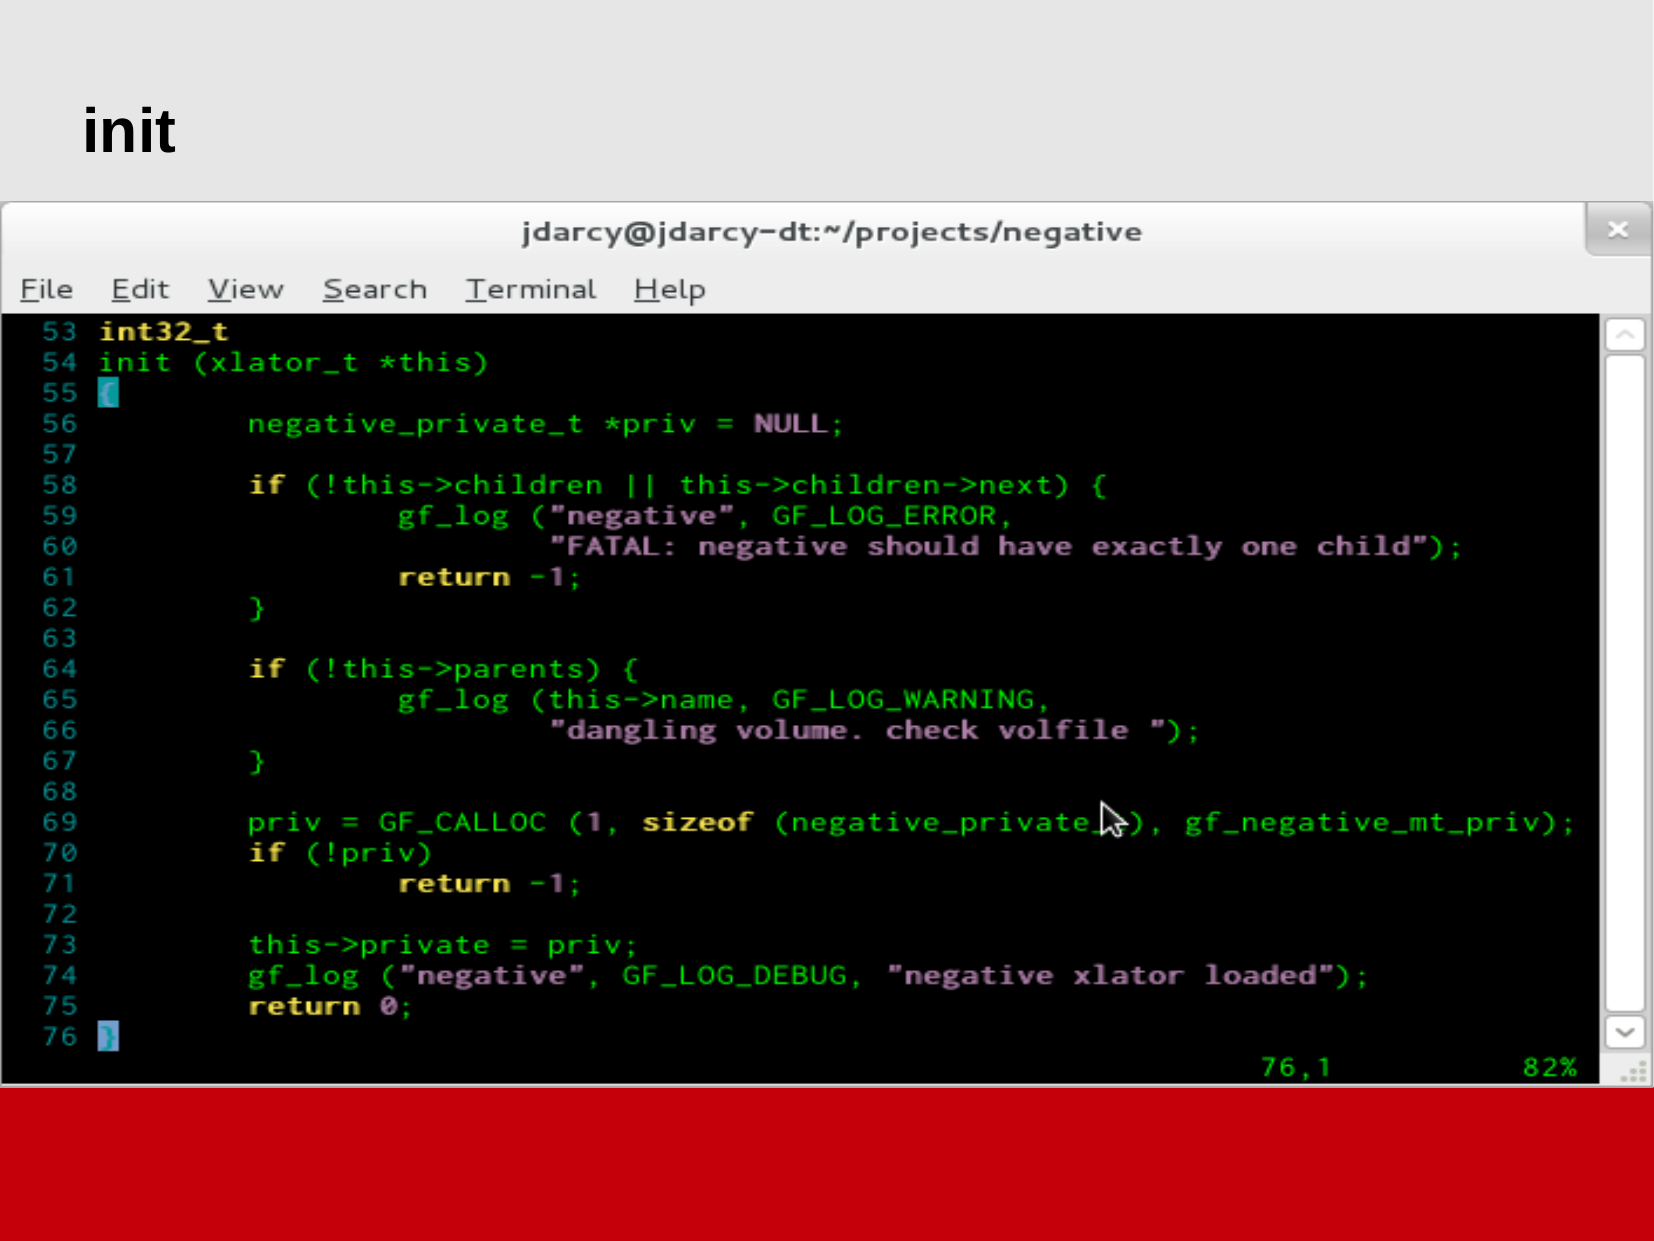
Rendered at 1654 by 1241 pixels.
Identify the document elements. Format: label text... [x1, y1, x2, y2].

picture [0, 201, 1654, 1088]
title init [82, 37, 1571, 201]
